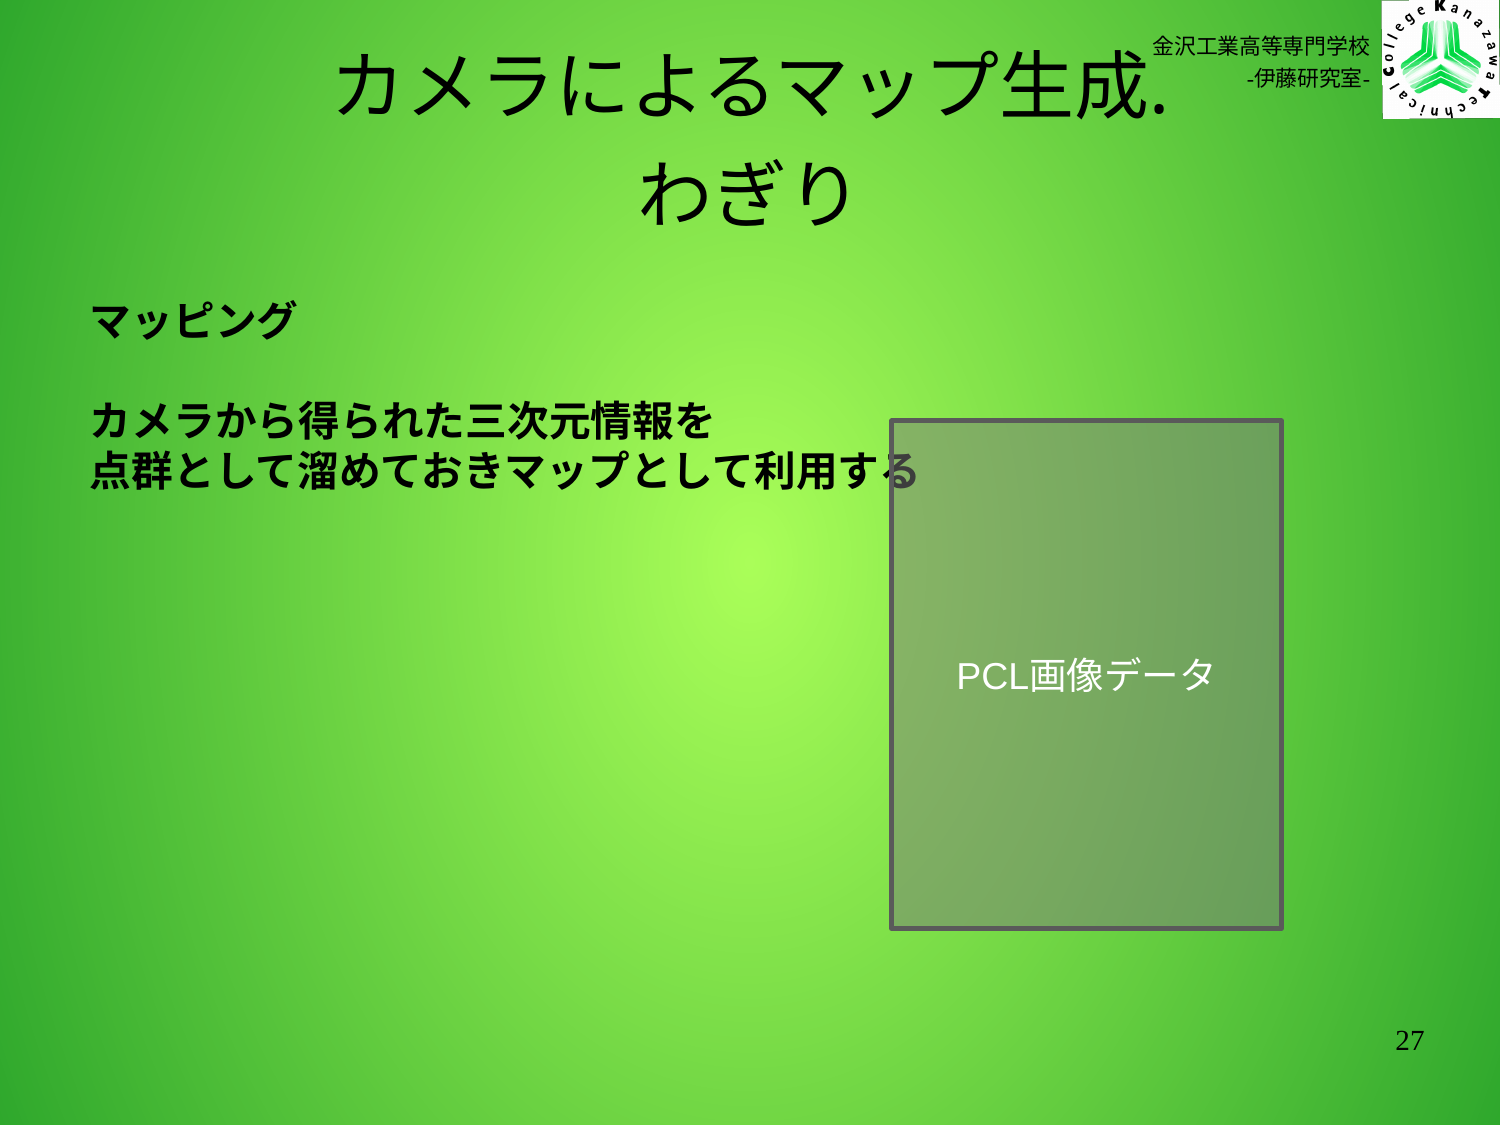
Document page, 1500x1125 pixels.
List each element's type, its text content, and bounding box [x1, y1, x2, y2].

text_box マッピング カメラから得られた三次元情報を 点群として溜めておきマップとして利用する [74, 287, 1325, 1005]
picture [1382, 0, 1500, 118]
text_box PCL画像データ [891, 420, 1282, 929]
title カメラによるマップ生成. わぎり [75, 42, 1426, 229]
